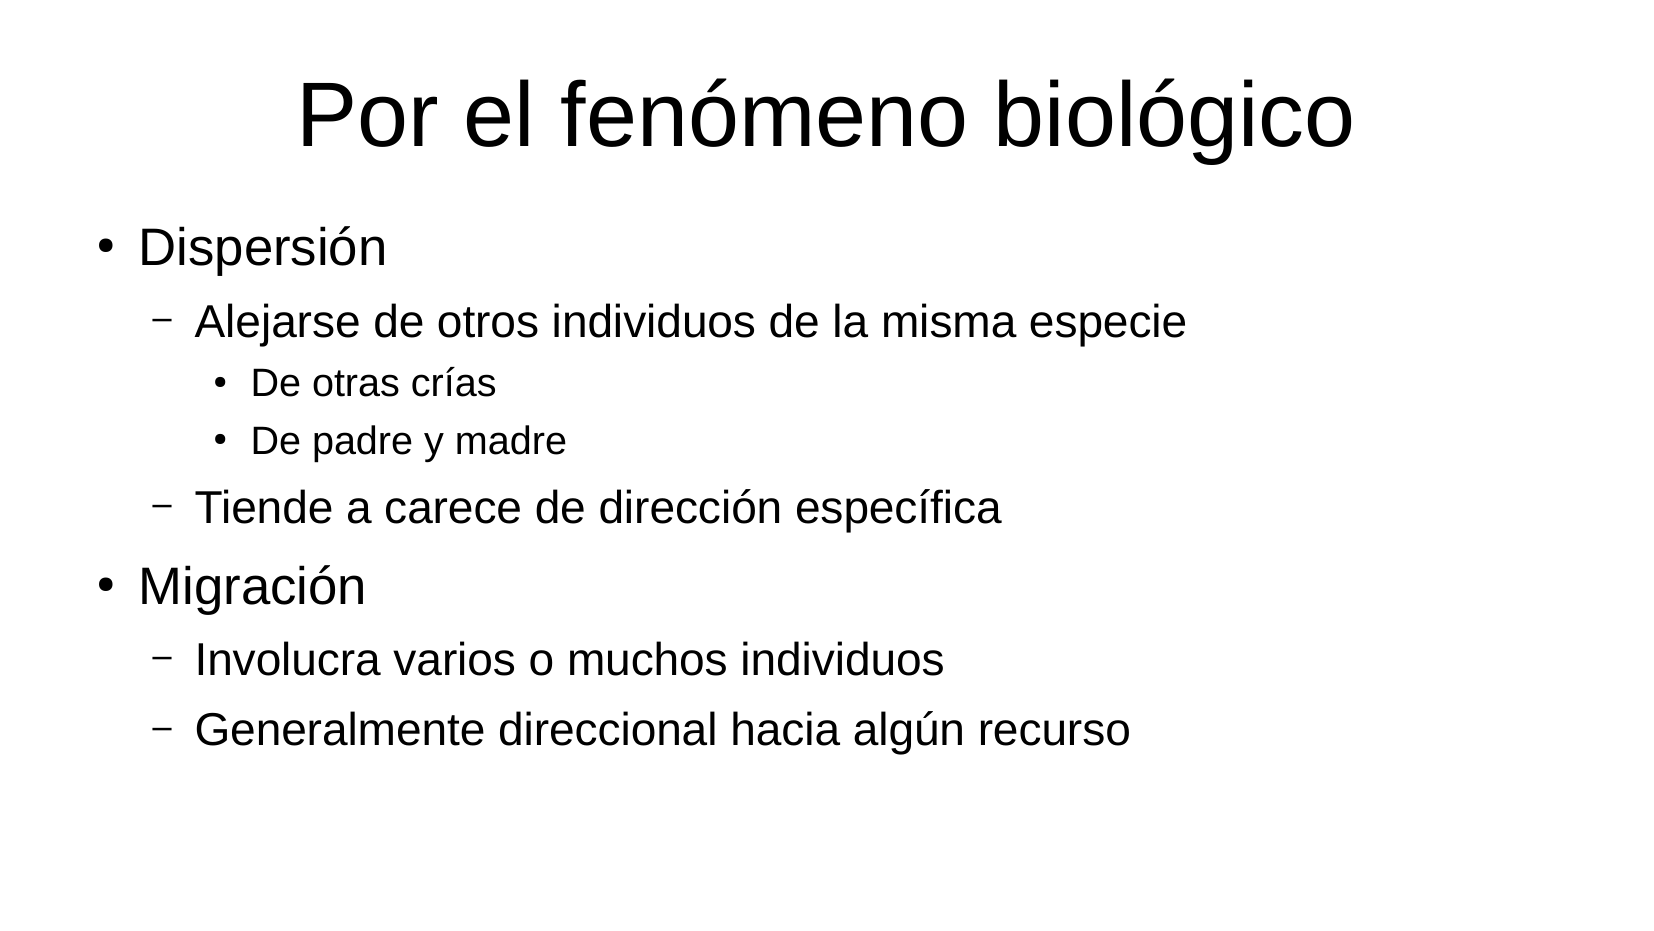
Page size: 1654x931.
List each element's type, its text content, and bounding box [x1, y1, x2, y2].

title Por el fenómeno biológico [82, 37, 1571, 193]
list Dispersión Alejarse de otros individuos de la misma especie De otras crías De padre y madre Tiende a carece de dirección específica Migración Involucra varios o muchos individuos Generalmente direccional hacia algún recurso [82, 217, 1571, 758]
